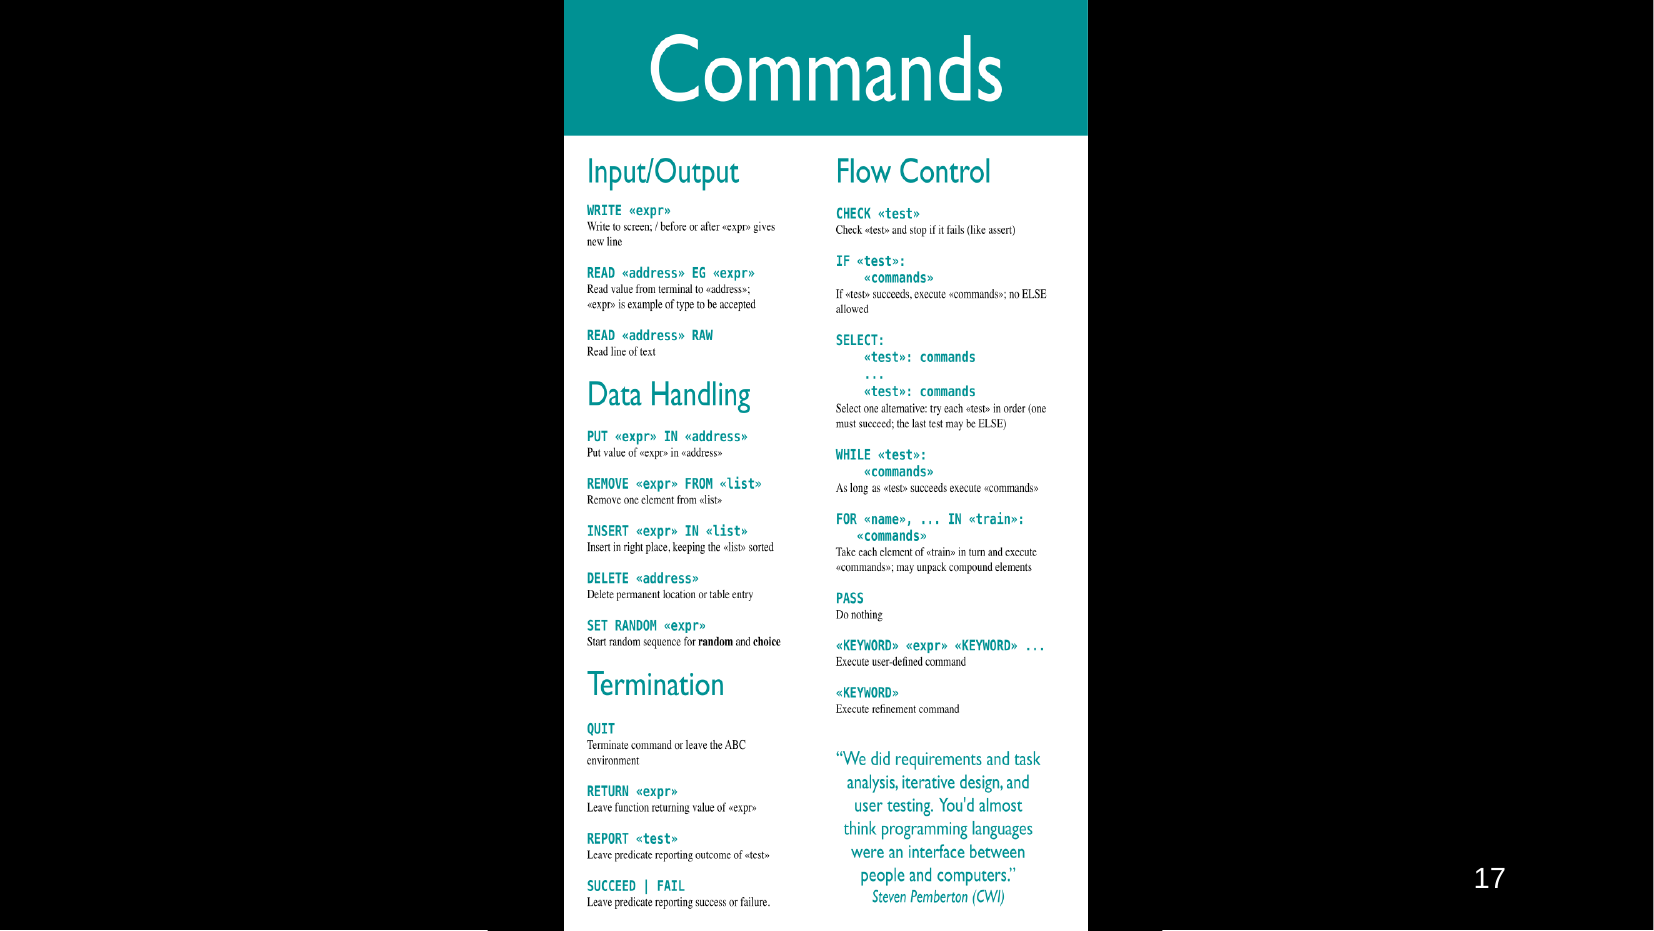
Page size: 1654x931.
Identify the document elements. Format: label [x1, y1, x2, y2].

picture [487, 0, 1163, 931]
